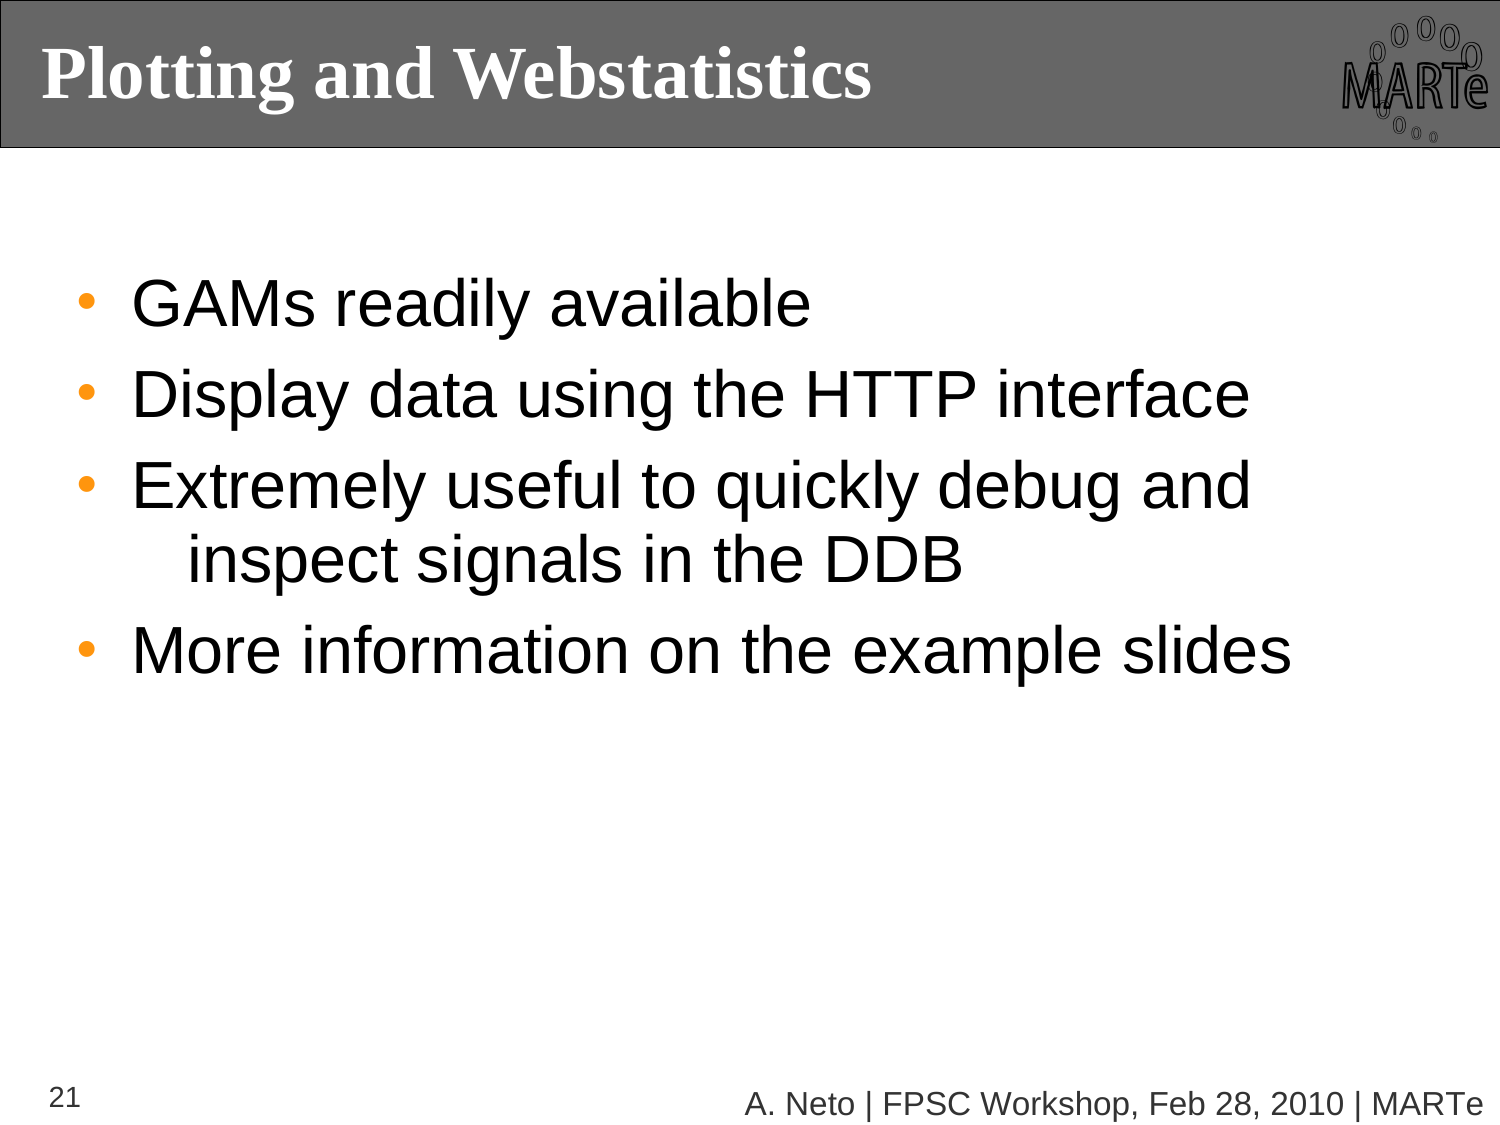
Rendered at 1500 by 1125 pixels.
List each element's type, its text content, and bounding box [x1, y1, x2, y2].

picture [1340, 0, 1489, 148]
title Plotting and Webstatistics [41, 7, 1329, 141]
list GAMs readily available Display data using the HTTP interface Extremely useful to quickly debug and inspect signals in the DDB More information on the example slides [75, 262, 1425, 995]
